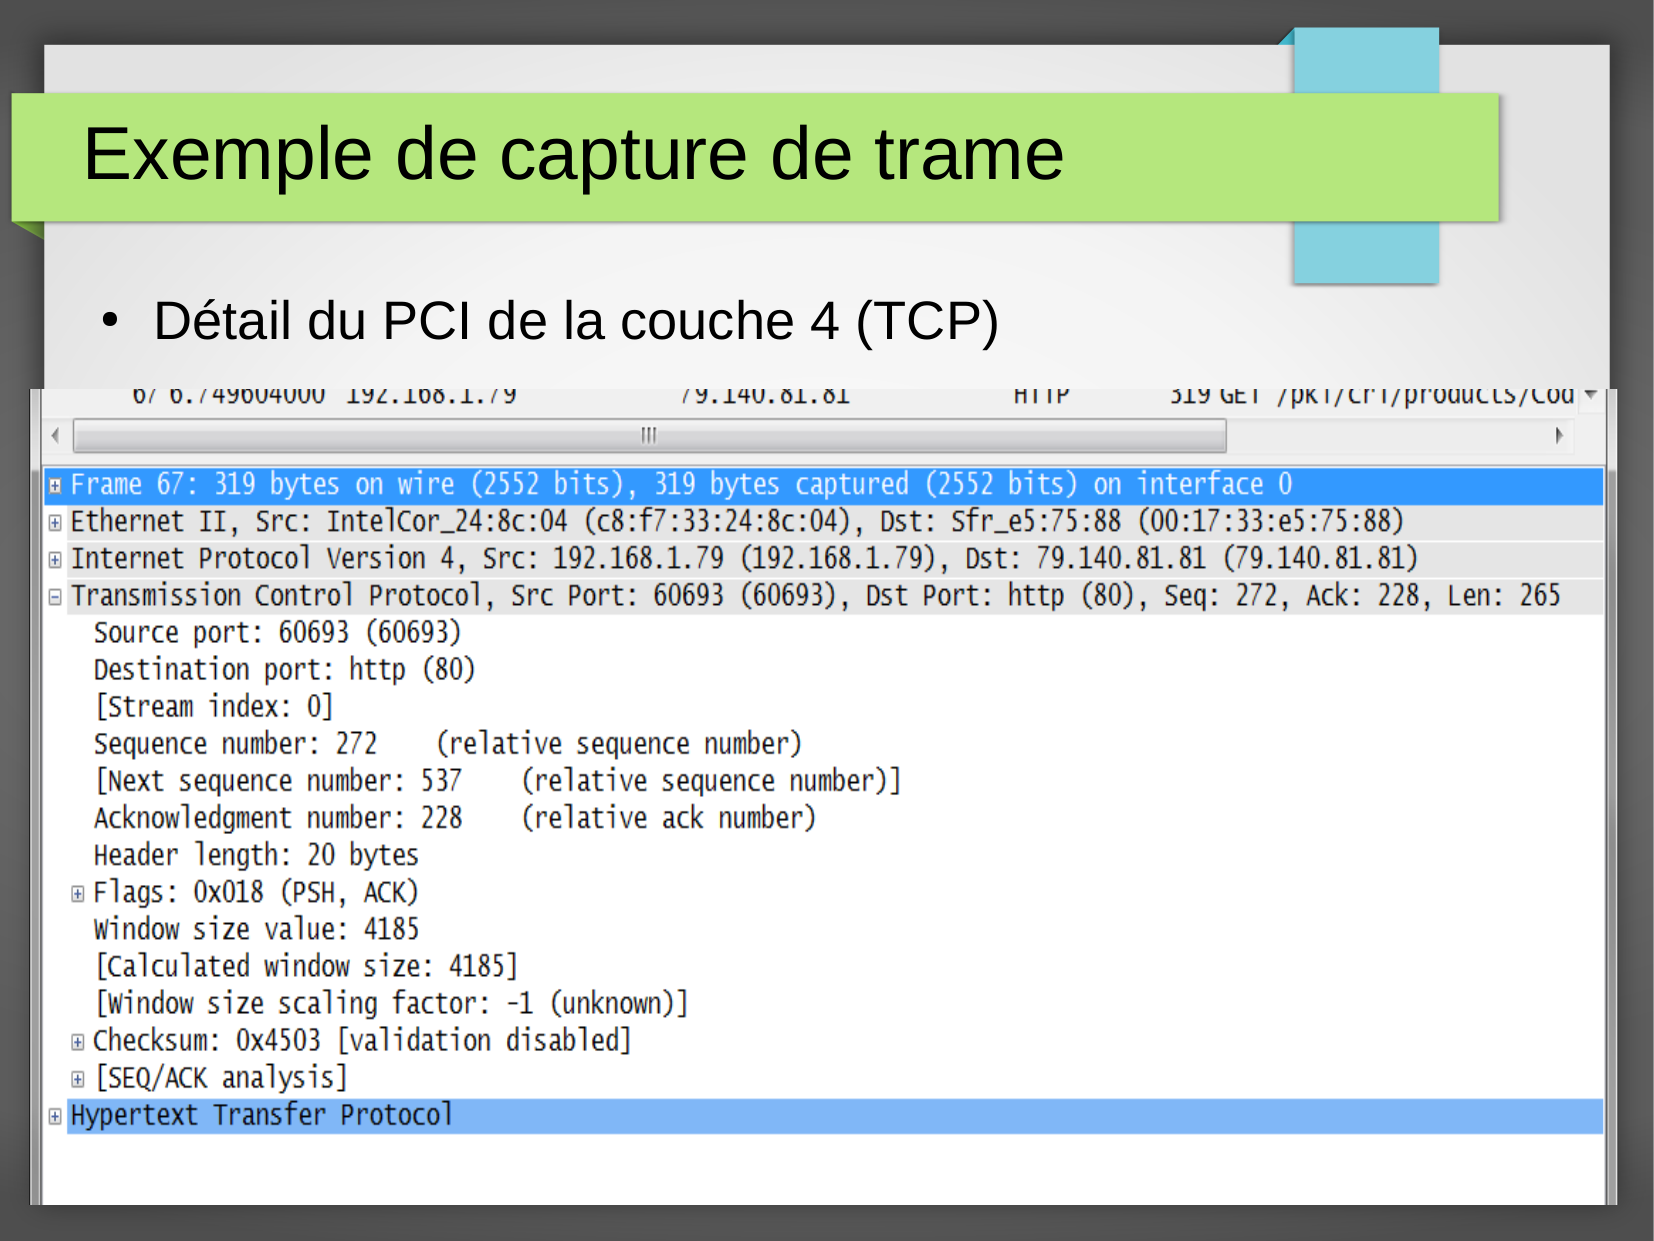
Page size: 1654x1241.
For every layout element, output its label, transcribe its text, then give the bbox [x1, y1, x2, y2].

list Détail du PCI de la couche 4 (TCP) [82, 290, 1571, 389]
picture [0, 0, 1654, 1241]
title Exemple de capture de trame [82, 94, 1264, 213]
